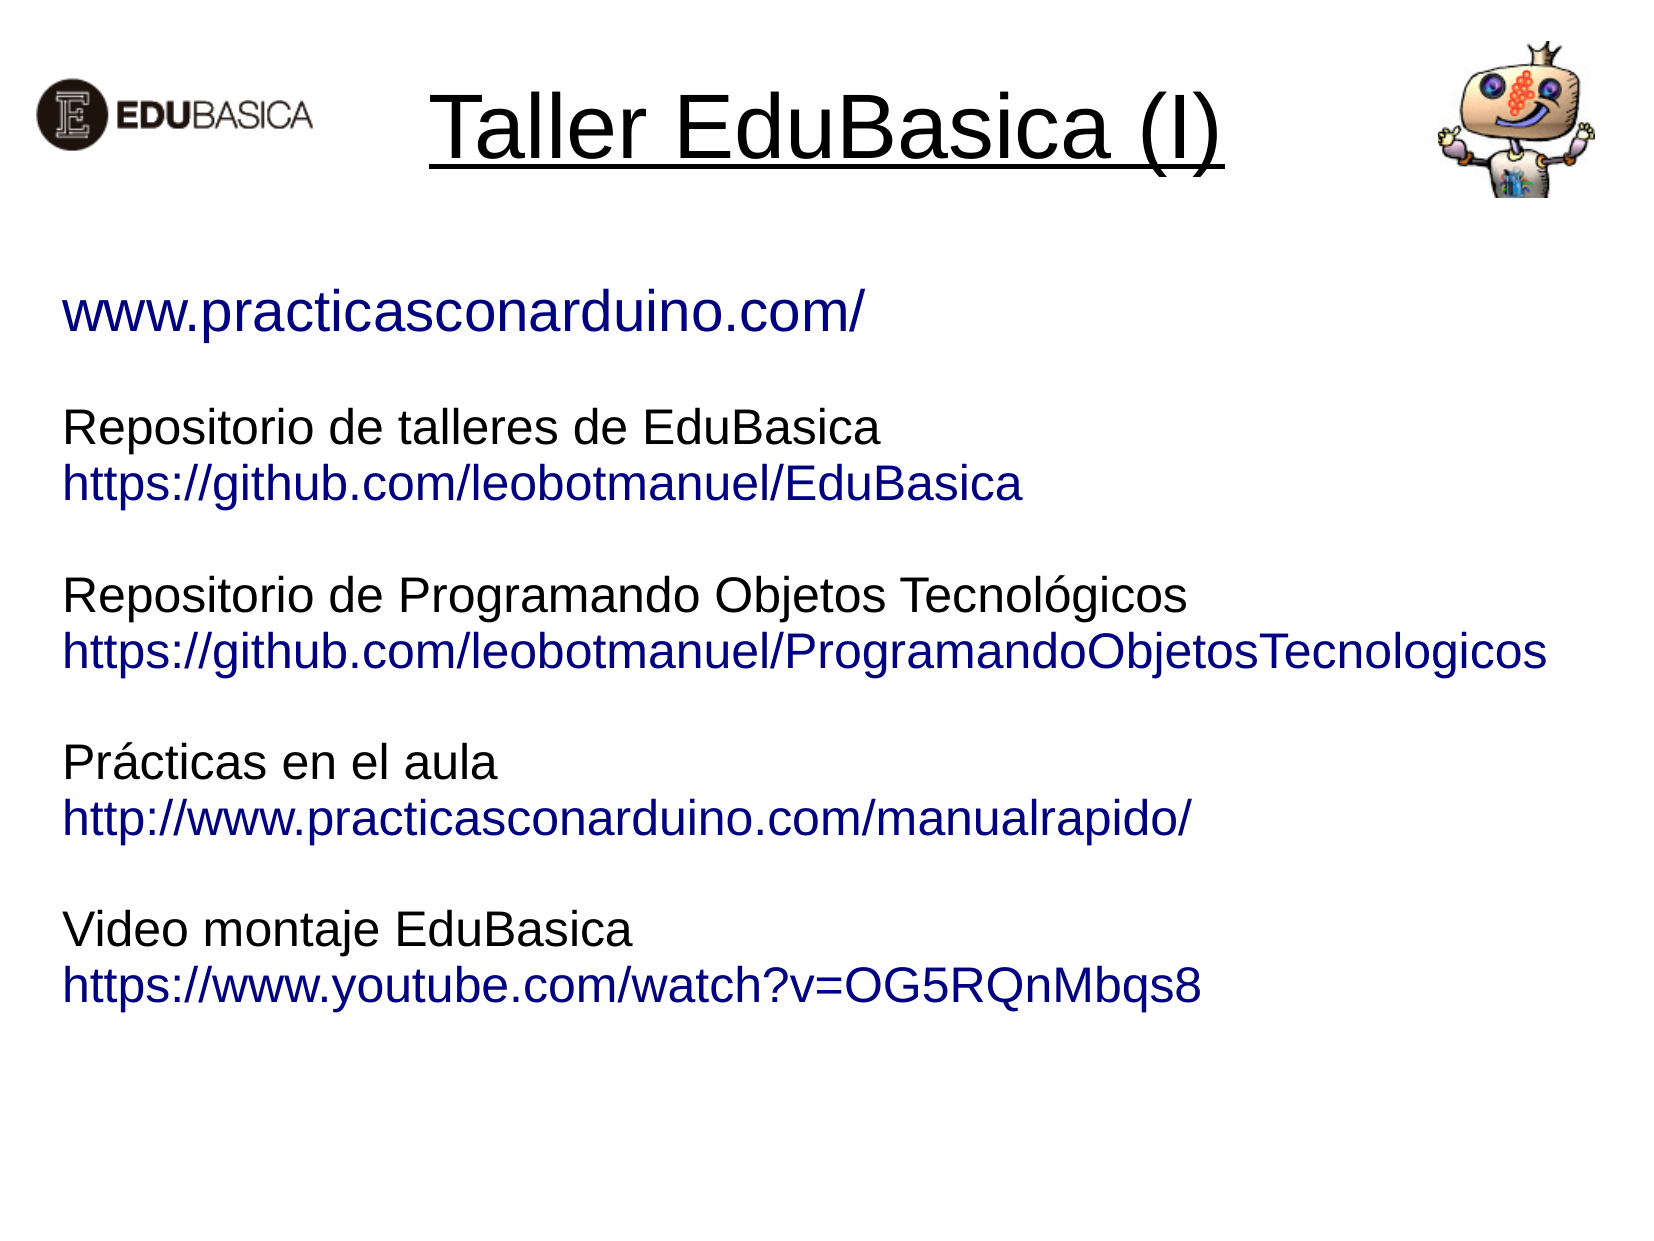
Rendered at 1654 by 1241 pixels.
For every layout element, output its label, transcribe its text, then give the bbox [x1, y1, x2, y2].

picture [35, 77, 316, 154]
title Taller EduBasica (I) [82, 23, 1571, 231]
picture [1438, 41, 1595, 198]
text_box www.practicasconarduino.com/ Repositorio de talleres de EduBasica https://github.com/leobotmanuel/EduBasica Repositorio de Programando Objetos Tecnológicos https://github.com/leobotmanuel/ProgramandoObjetosTecnologicos Prácticas en el aula http://www.practicasconarduino.com/manualrapido/ Video montaje EduBasica https://www.youtube.com/watch?v=OG5RQnMbqs8 [47, 271, 1619, 1069]
